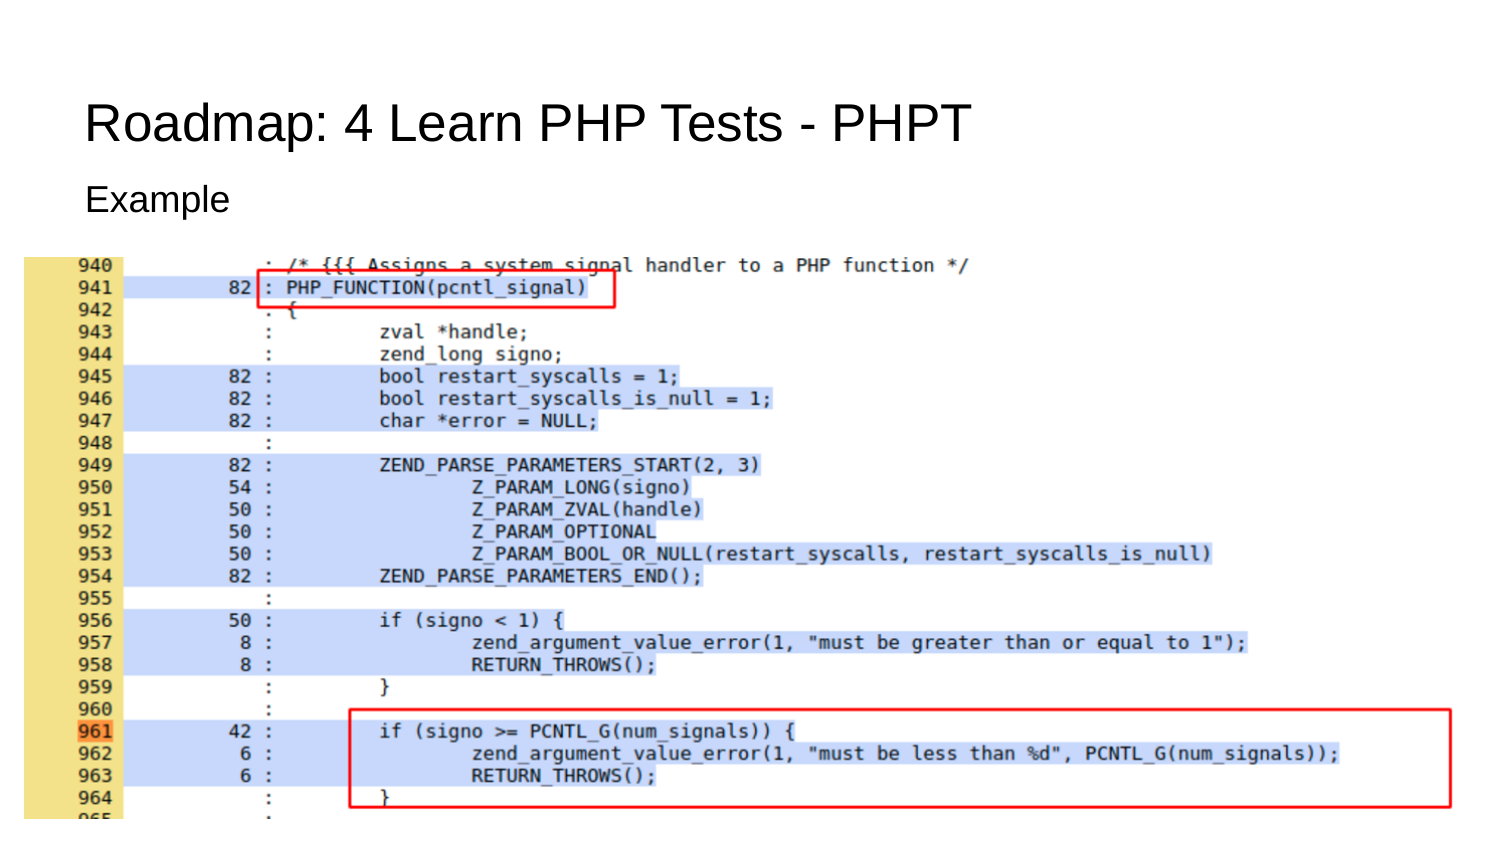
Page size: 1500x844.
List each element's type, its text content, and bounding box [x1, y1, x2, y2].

title Roadmap: 4 Learn PHP Tests - PHPT [69, 72, 1468, 160]
title Example [69, 160, 1468, 233]
picture [24, 257, 1463, 819]
